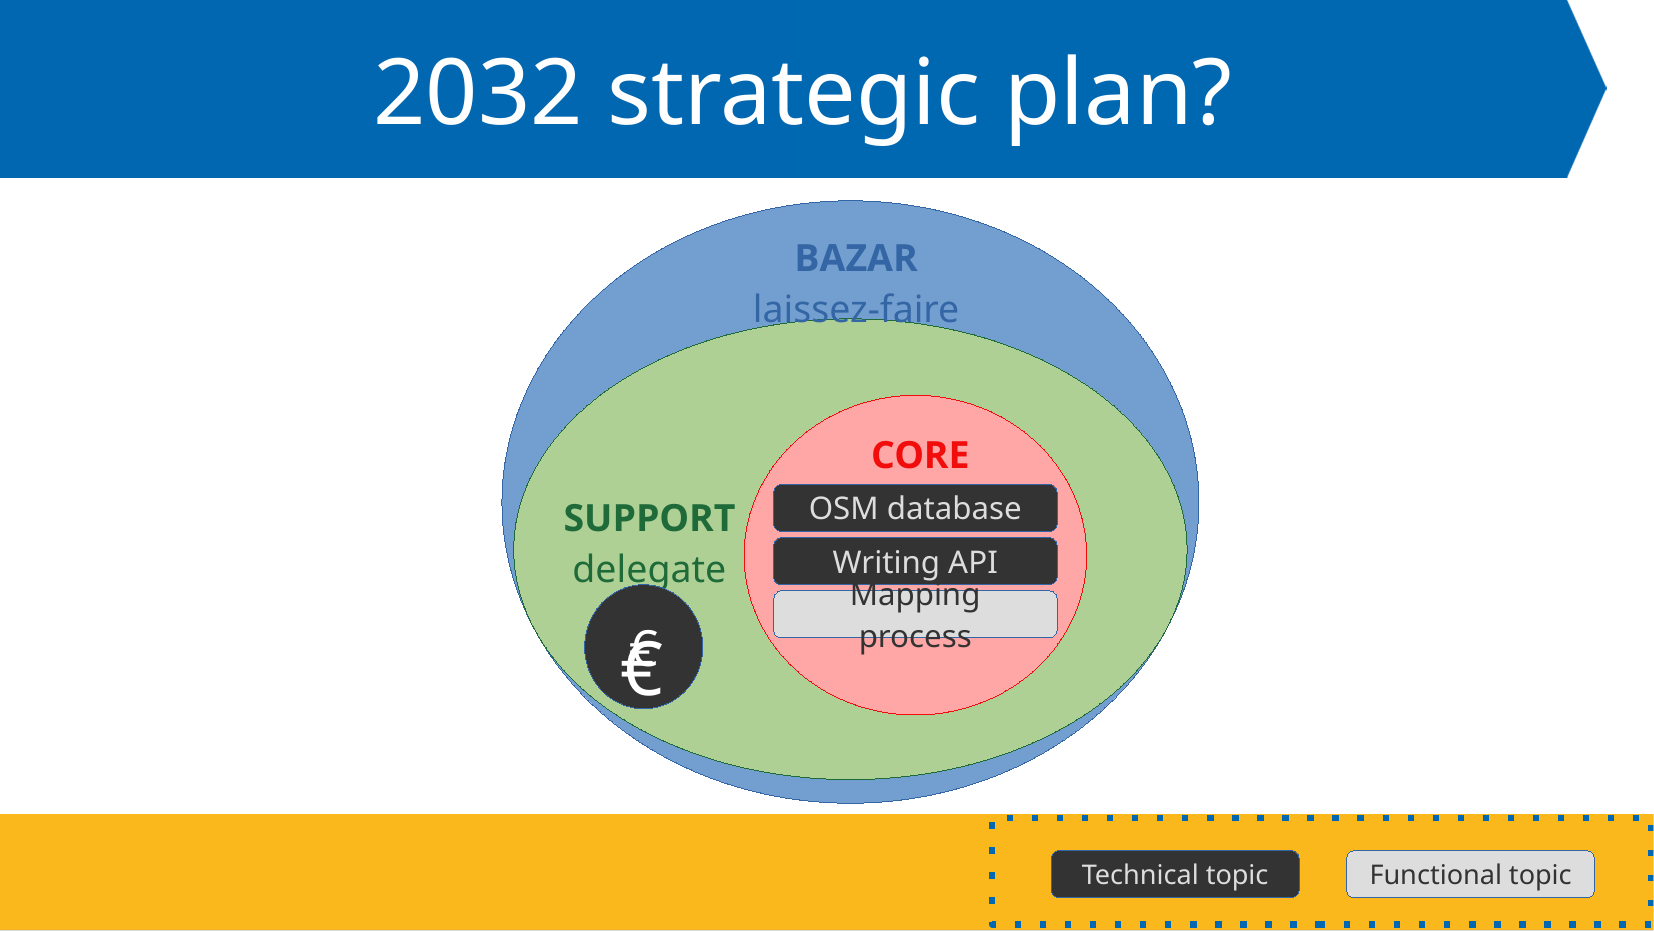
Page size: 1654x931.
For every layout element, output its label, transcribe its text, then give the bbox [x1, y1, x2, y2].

text_box € [605, 608, 688, 705]
text_box Writing API [773, 537, 1058, 585]
text_box [501, 229, 1199, 804]
text_box BAZAR laissez-faire [702, 224, 1010, 348]
text_box OSM database [773, 484, 1058, 532]
text_box SUPPORT delegate [543, 484, 756, 572]
text_box [716, 200, 985, 224]
text_box Mapping process [773, 590, 1058, 638]
text_box Functional topic [1346, 850, 1595, 898]
text_box Technical topic [1051, 850, 1300, 898]
text_box CORE [856, 420, 999, 472]
text_box € [584, 584, 703, 694]
picture [0, 814, 1654, 931]
picture [0, 0, 1607, 178]
text_box € [623, 705, 664, 709]
title 2032 strategic plan? [59, 23, 1548, 154]
